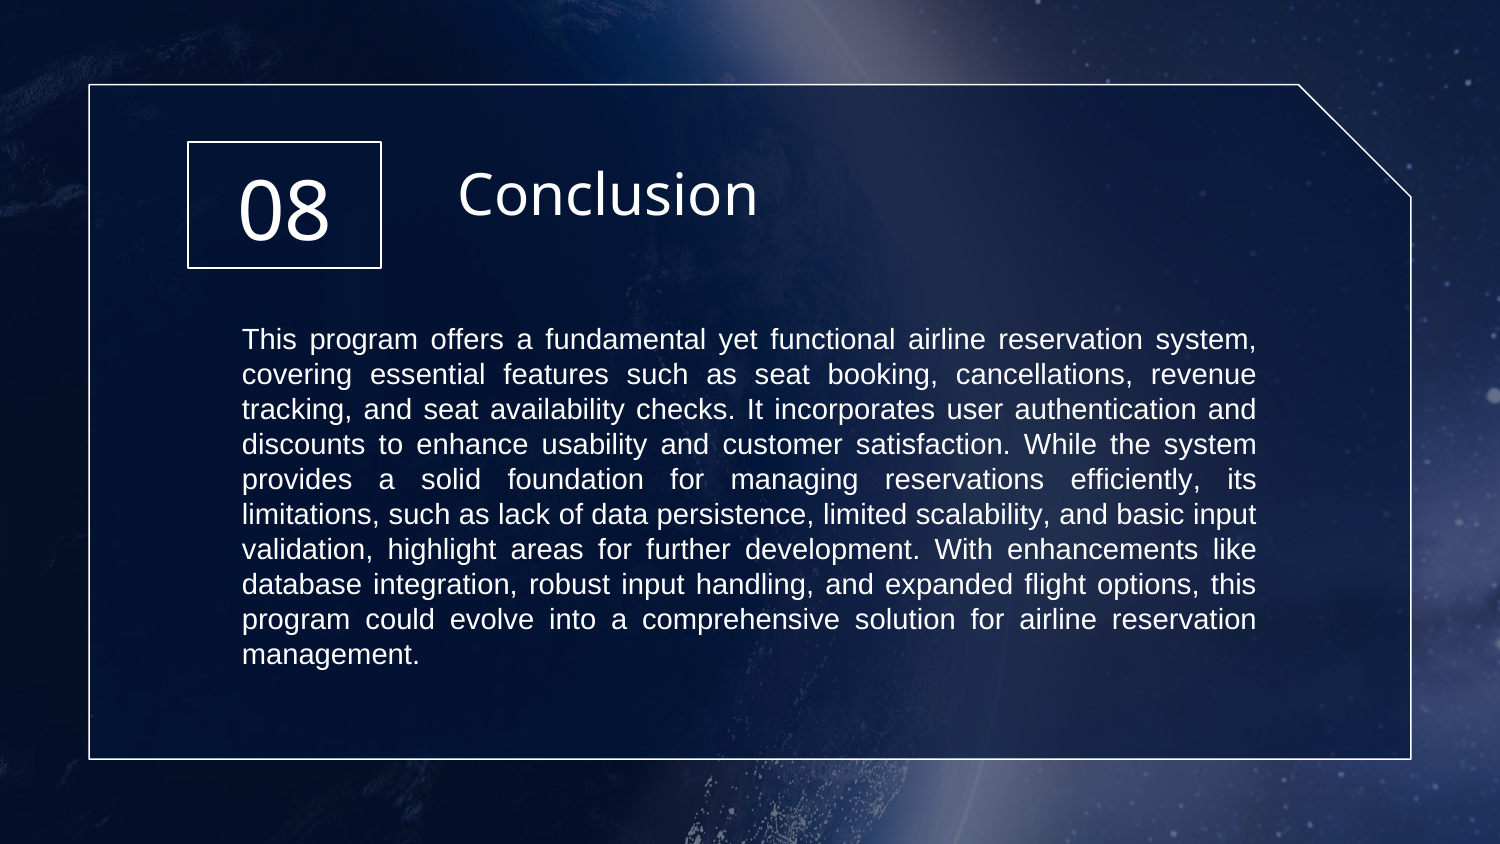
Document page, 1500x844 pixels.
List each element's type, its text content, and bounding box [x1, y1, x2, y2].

text_box This program offers a fundamental yet functional airline reservation system, covering essential features such as seat booking, cancellations, revenue tracking, and seat availability checks. It incorporates user authentication and discounts to enhance usability and customer satisfaction. While the system provides a solid foundation for managing reservations efficiently, its limitations, such as lack of data persistence, limited scalability, and basic input validation, highlight areas for further development. With enhancements like database integration, robust input handling, and expanded flight options, this program could evolve into a comprehensive solution for airline reservation management. [226, 312, 1274, 682]
title Conclusion [417, 141, 813, 268]
title 08 [188, 141, 382, 268]
